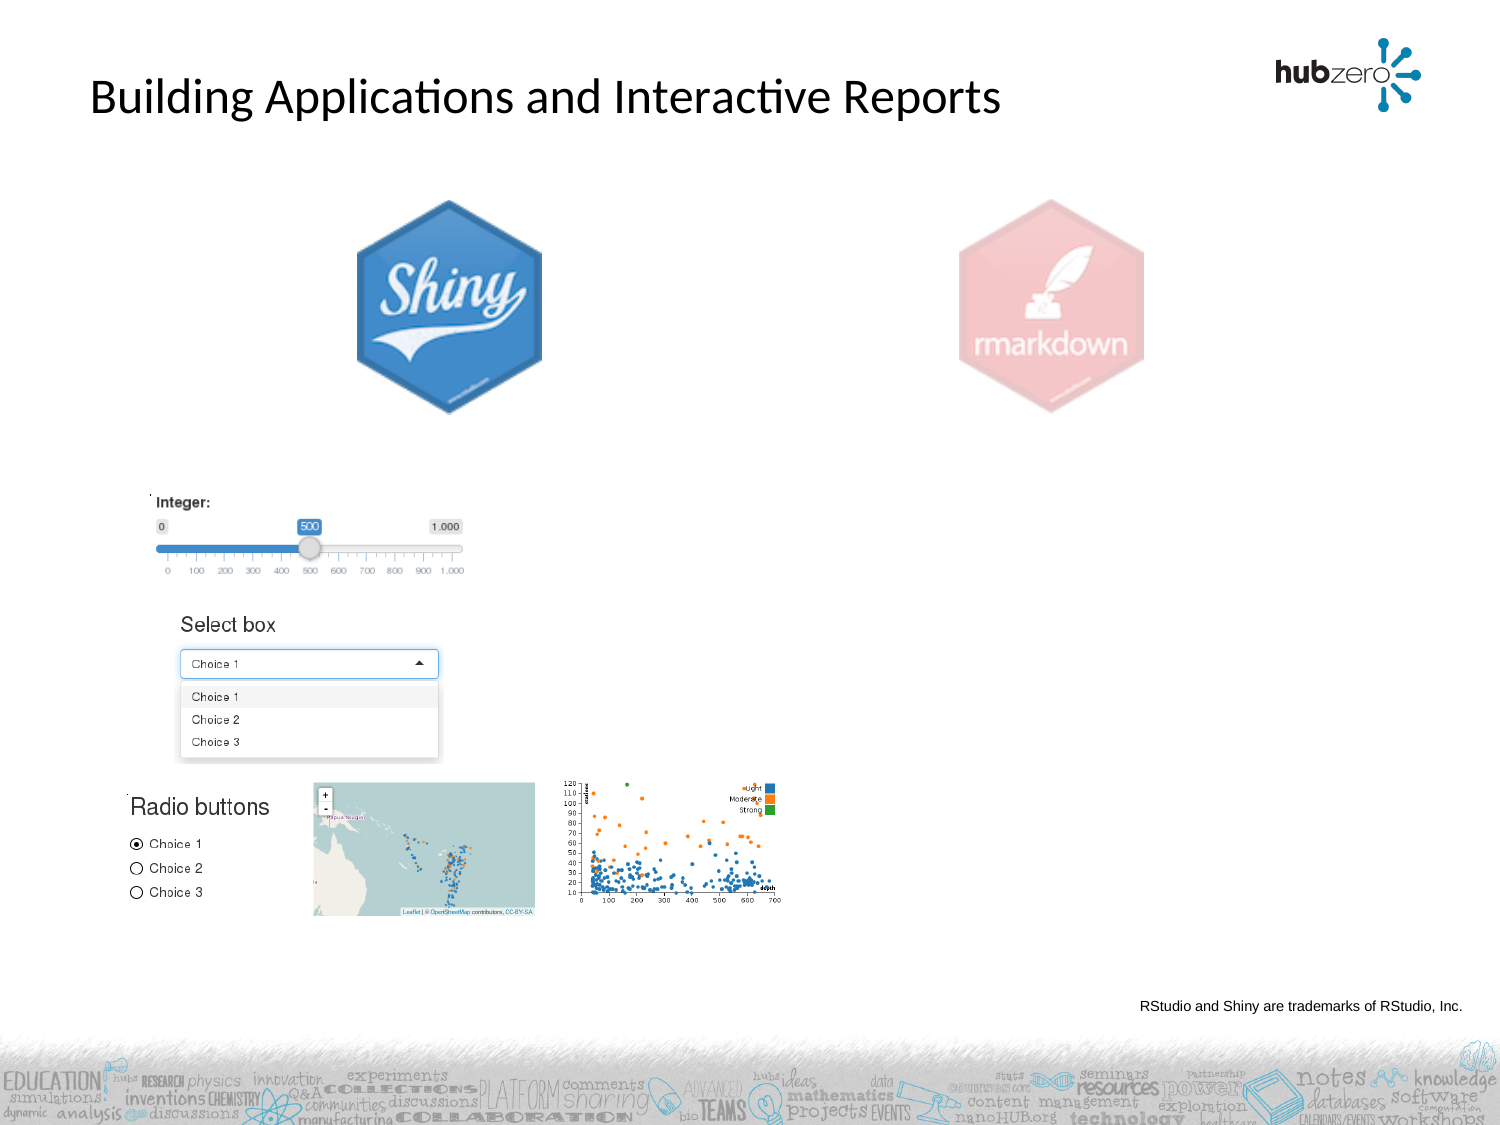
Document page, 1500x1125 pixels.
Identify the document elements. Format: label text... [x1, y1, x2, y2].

text_box RStudio and Shiny are trademarks of RStudio, Inc. [1125, 990, 1478, 1023]
text_box [945, 186, 1156, 427]
picture [357, 200, 542, 415]
picture [127, 794, 271, 902]
picture [563, 779, 781, 903]
picture [310, 779, 538, 919]
picture [174, 609, 444, 764]
title Building Applications and Interactive Reports [75, 44, 1426, 144]
picture [0, 1034, 1500, 1125]
picture [1272, 35, 1424, 44]
picture [150, 494, 466, 579]
